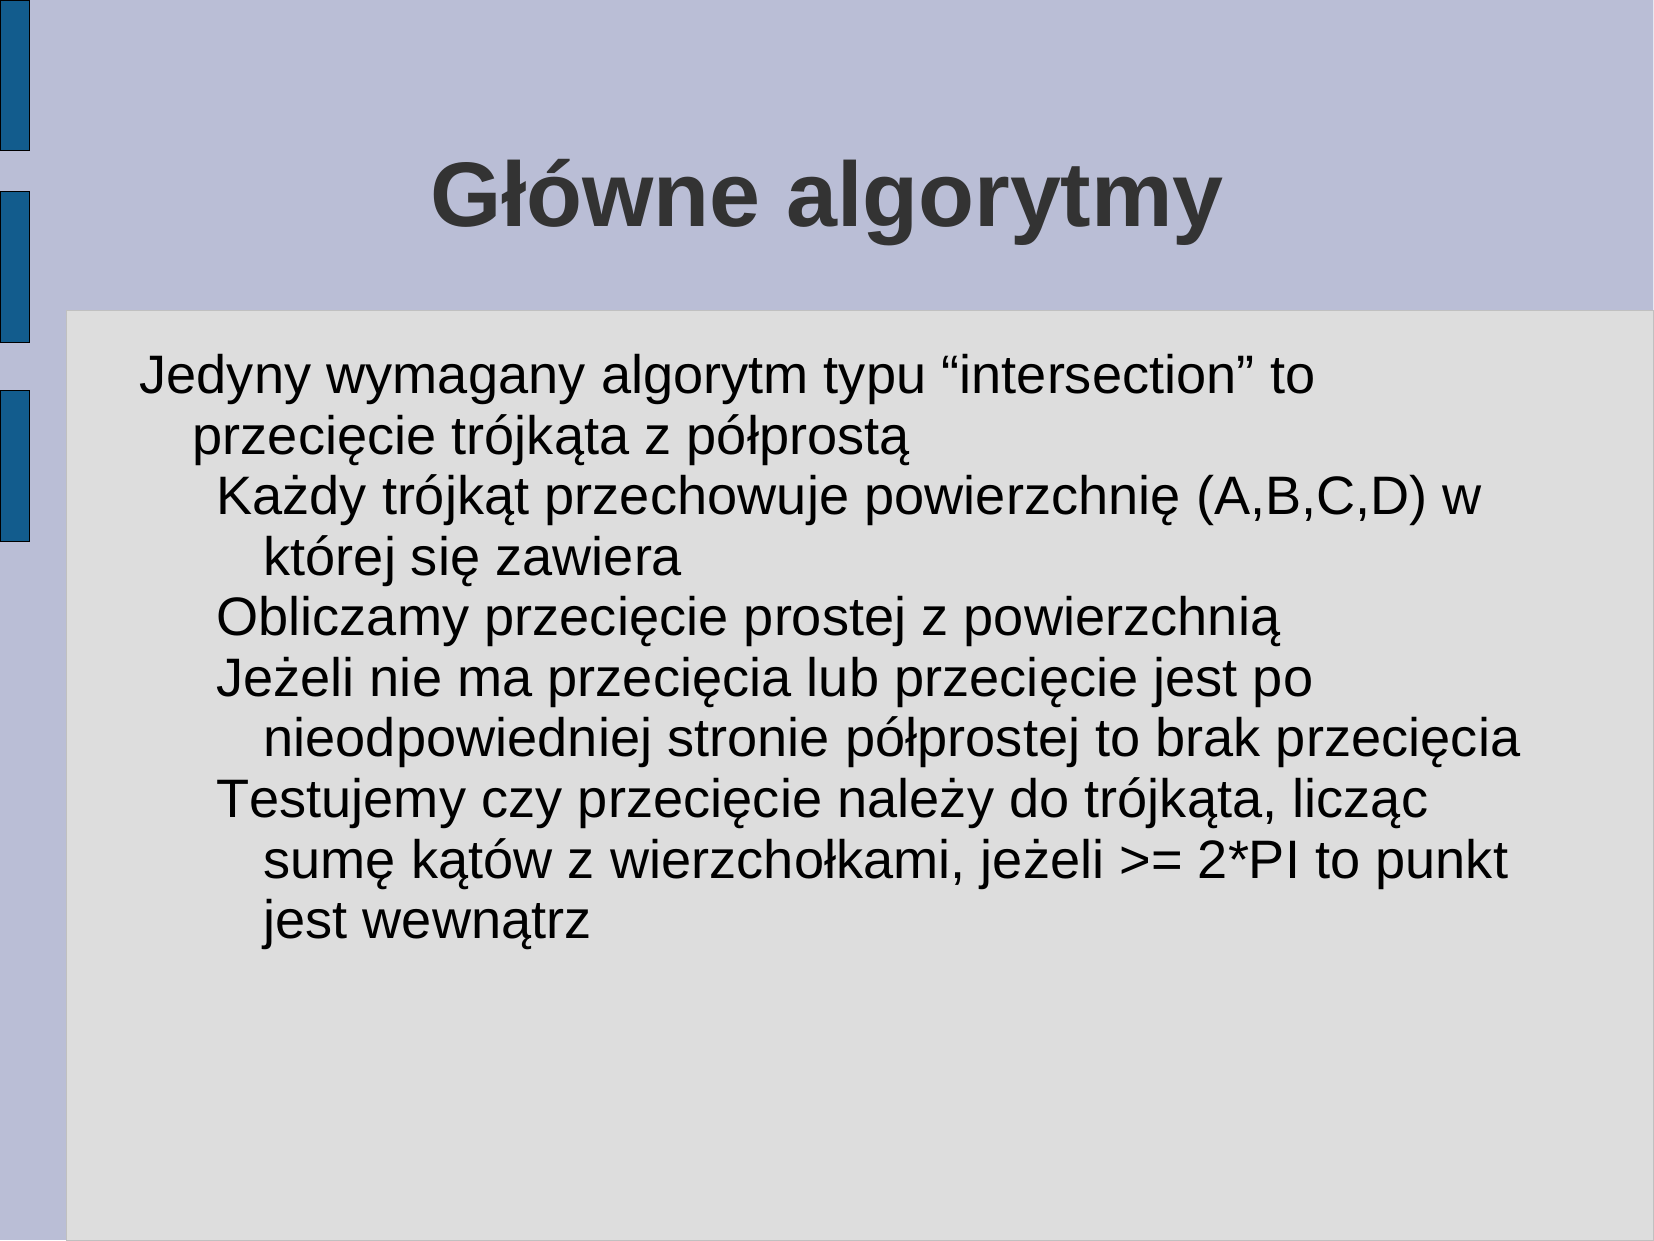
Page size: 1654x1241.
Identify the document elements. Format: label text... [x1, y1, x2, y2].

list Jedyny wymagany algorytm typu “intersection” to przecięcie trójkąta z półprostą Każdy trójkąt przechowuje powierzchnię (A,B,C,D) w której się zawiera Obliczamy przecięcie prostej z powierzchnią Jeżeli nie ma przecięcia lub przecięcie jest po nieodpowiedniej stronie półprostej to brak przecięcia Testujemy czy przecięcie należy do trójkąta, licząc sumę kątów z wierzchołkami, jeżeli >= 2*PI to punkt jest wewnątrz [121, 344, 1534, 1127]
title Główne algorytmy [121, 91, 1534, 299]
